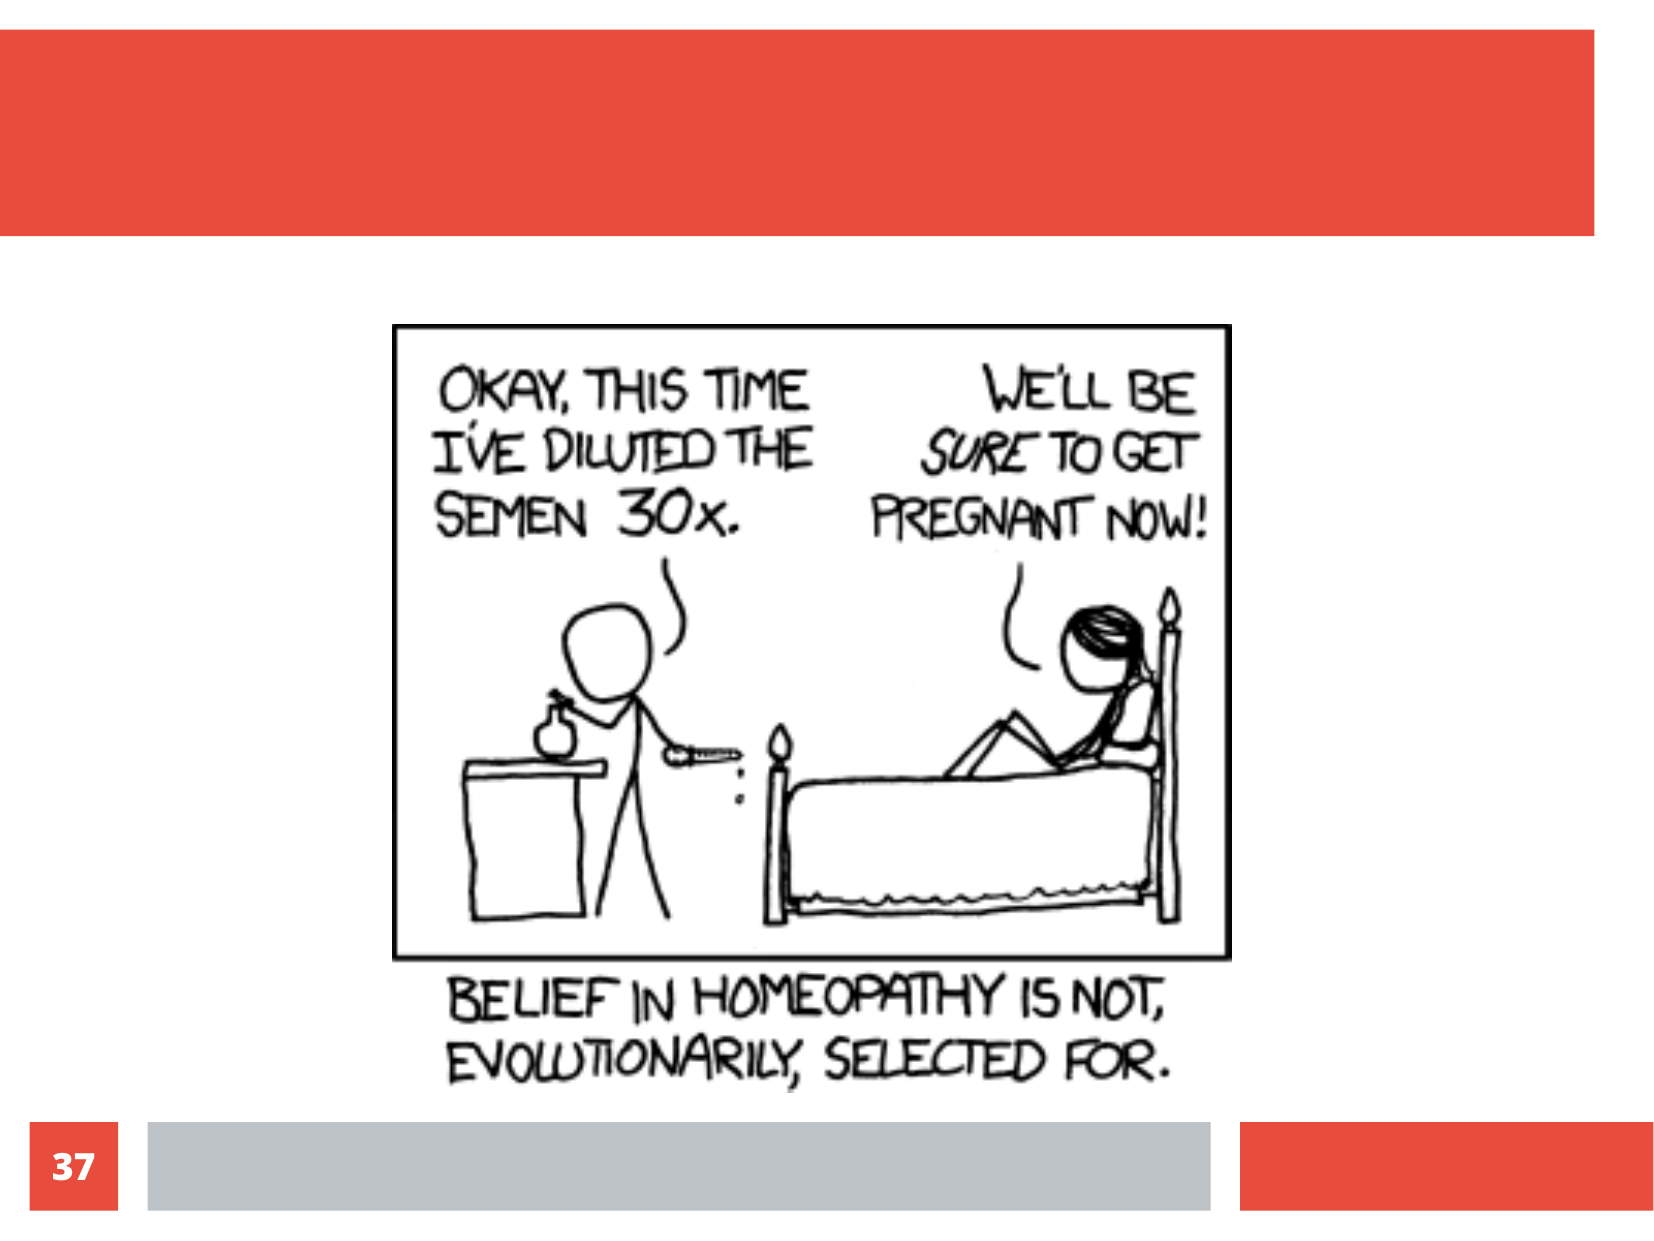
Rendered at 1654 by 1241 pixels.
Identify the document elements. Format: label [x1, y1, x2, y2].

picture [392, 324, 1232, 1093]
